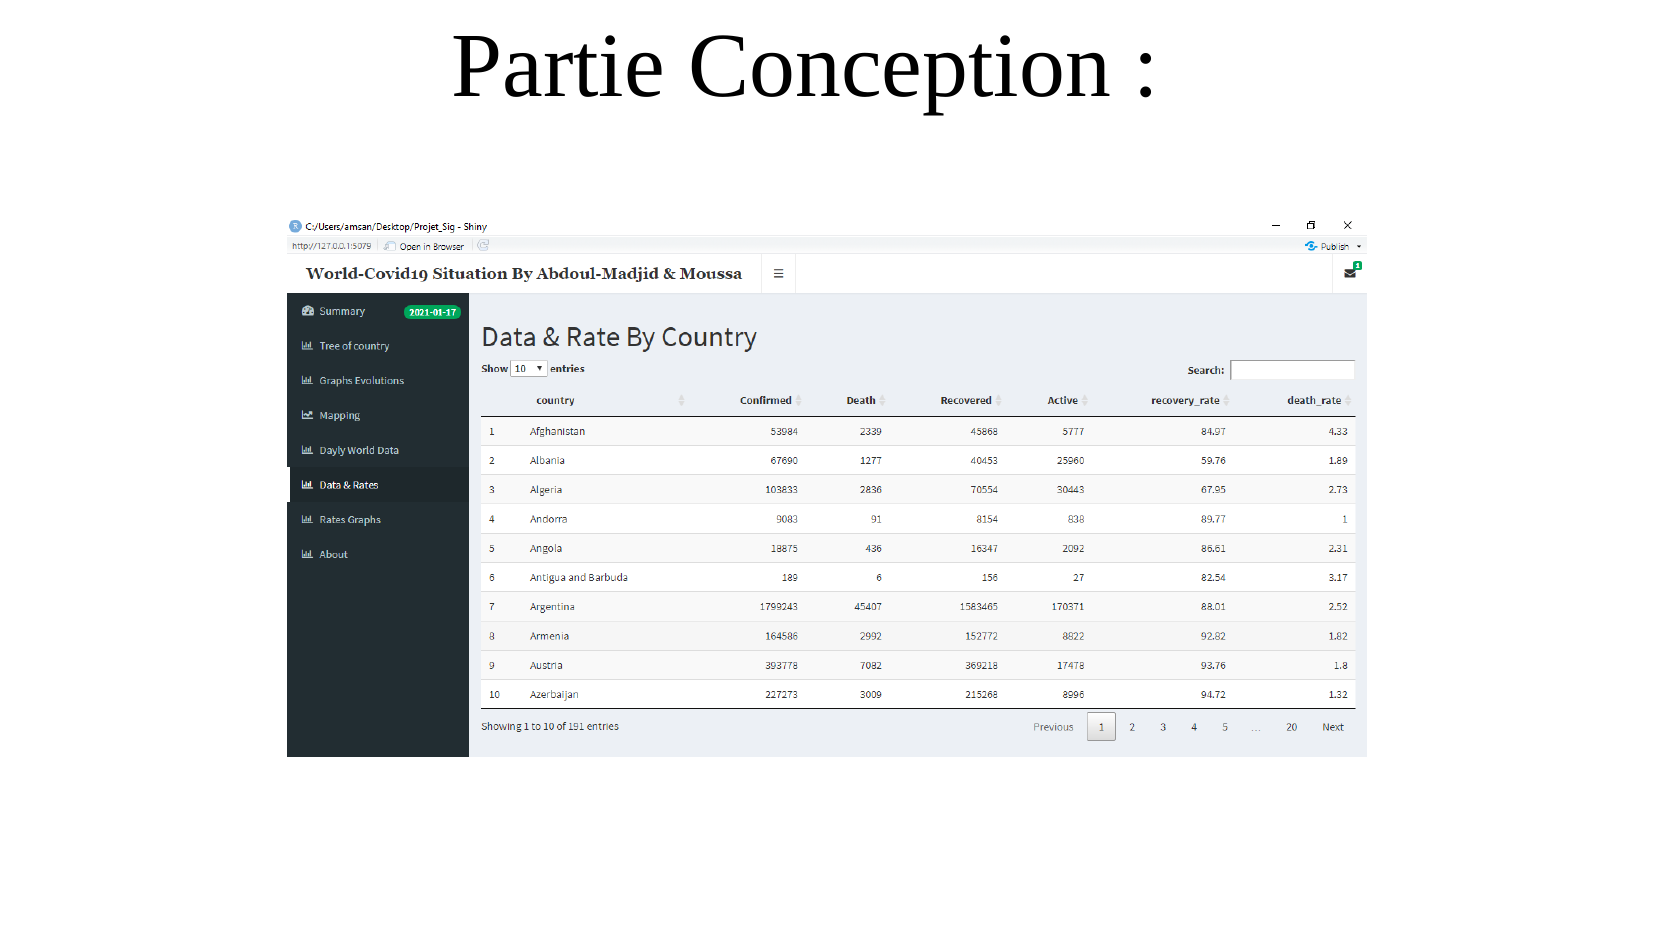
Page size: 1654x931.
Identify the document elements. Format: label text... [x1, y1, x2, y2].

title Partie Conception : [23, 11, 1589, 119]
picture [287, 217, 1367, 758]
